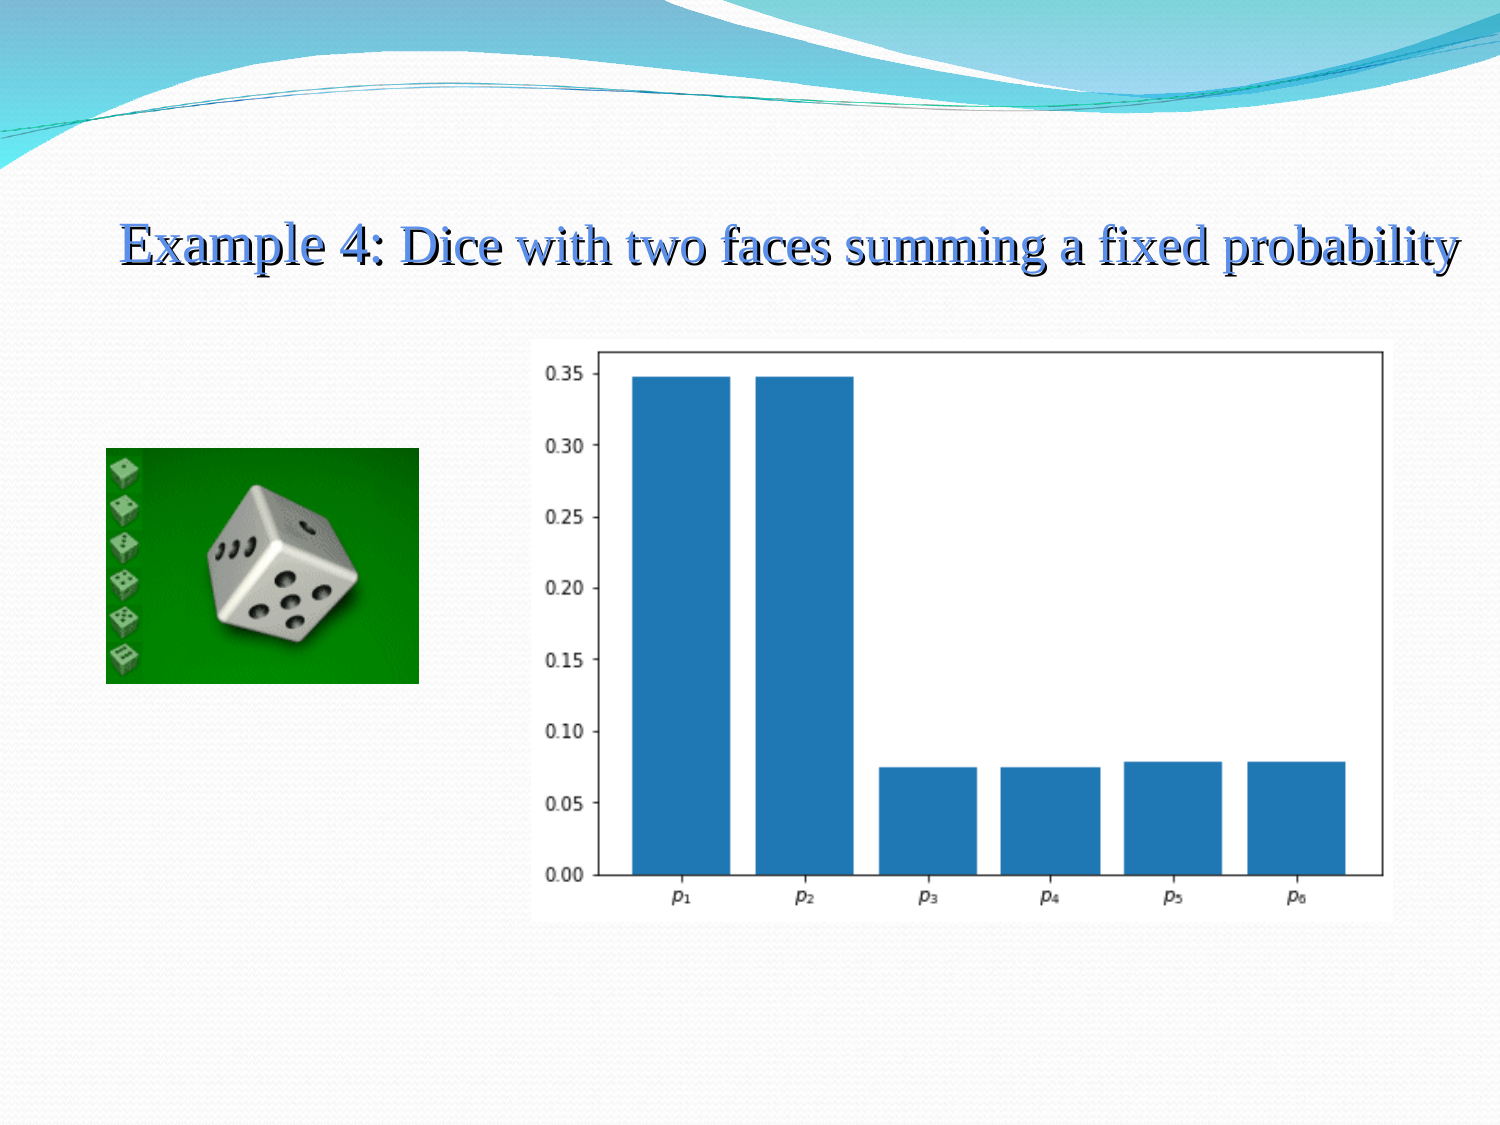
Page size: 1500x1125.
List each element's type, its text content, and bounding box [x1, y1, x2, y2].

picture [0, 0, 1500, 1125]
text_box Example 4: Dice with two faces summing a fixed probability [38, 207, 1500, 275]
